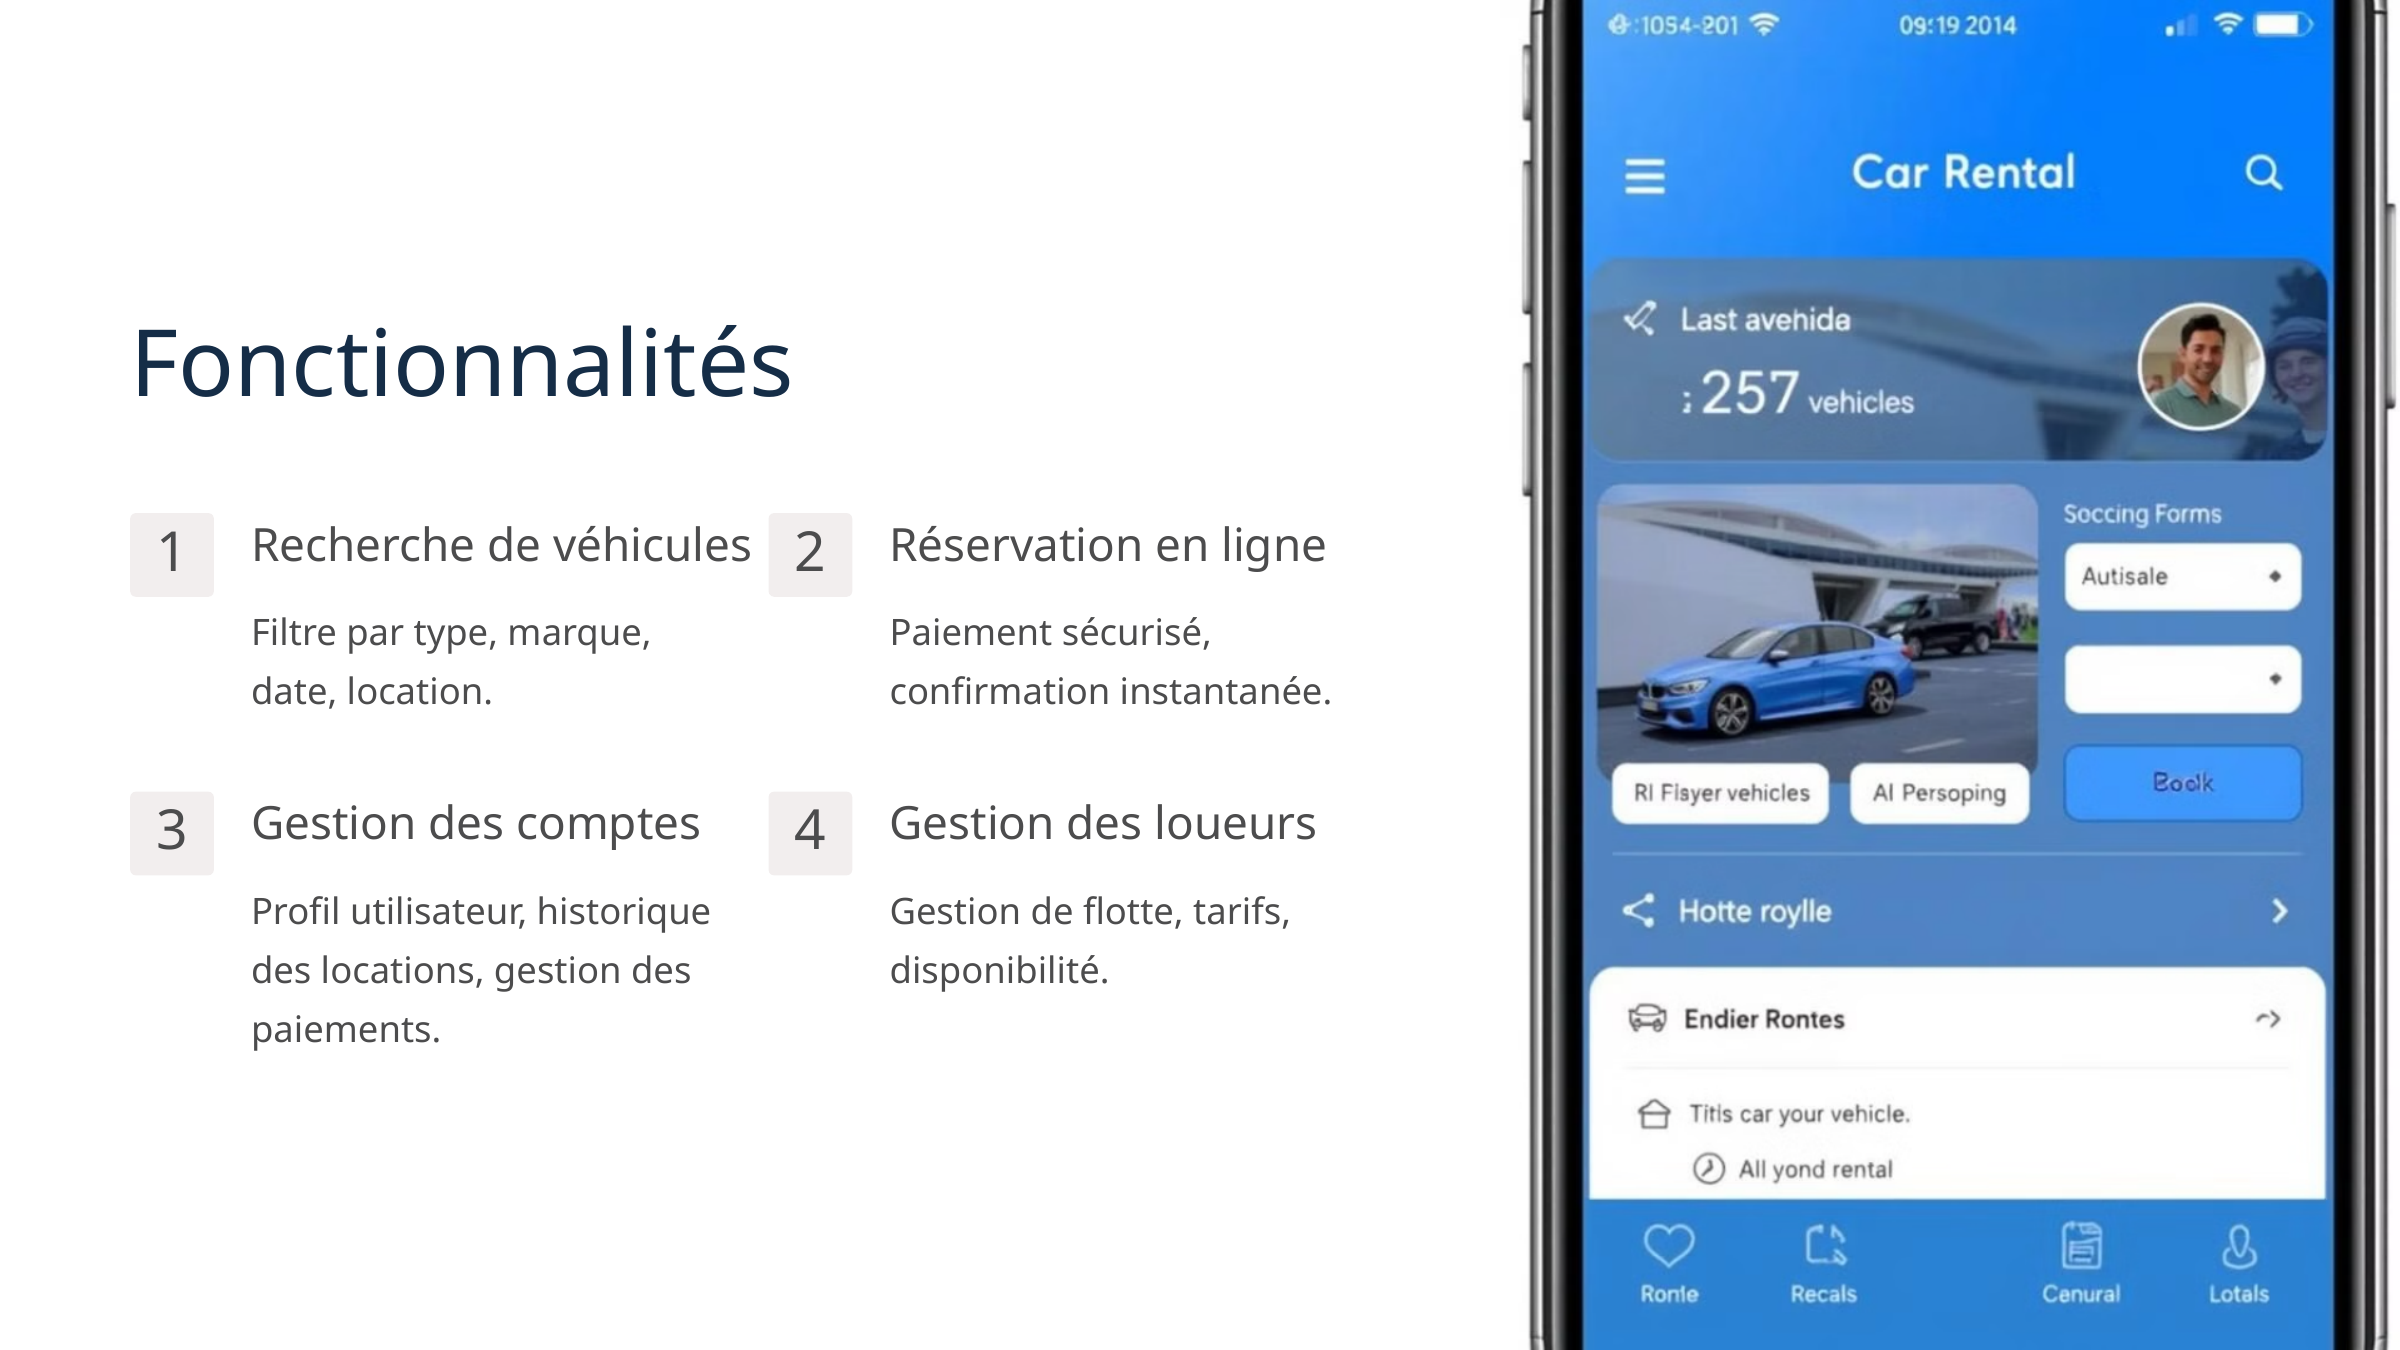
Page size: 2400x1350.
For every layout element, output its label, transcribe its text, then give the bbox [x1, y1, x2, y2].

text_box Recherche de véhicules [251, 513, 716, 571]
picture [1500, 0, 2400, 1350]
text_box [130, 513, 214, 597]
text_box Profil utilisateur, historique des locations, gestion des paiements. [251, 872, 731, 1051]
text_box [768, 791, 853, 876]
text_box 3 [159, 813, 179, 845]
text_box 2 [797, 535, 816, 566]
text_box Filtre par type, marque, date, location. [251, 594, 731, 713]
text_box Réservation en ligne [890, 513, 1355, 571]
text_box 4 [796, 806, 825, 861]
text_box Gestion des loueurs [890, 792, 1355, 850]
text_box Fonctionnalités [130, 299, 1061, 416]
text_box [130, 791, 214, 876]
text_box 1 [162, 527, 182, 583]
text_box Gestion de flotte, tarifs, disponibilité. [889, 872, 1370, 991]
text_box [768, 513, 853, 597]
text_box Paiement sécurisé, confirmation instantanée. [889, 594, 1370, 713]
text_box 2 [797, 527, 824, 583]
text_box 3 [159, 806, 185, 861]
text_box 4 [800, 816, 814, 836]
text_box Gestion des comptes [251, 792, 716, 850]
